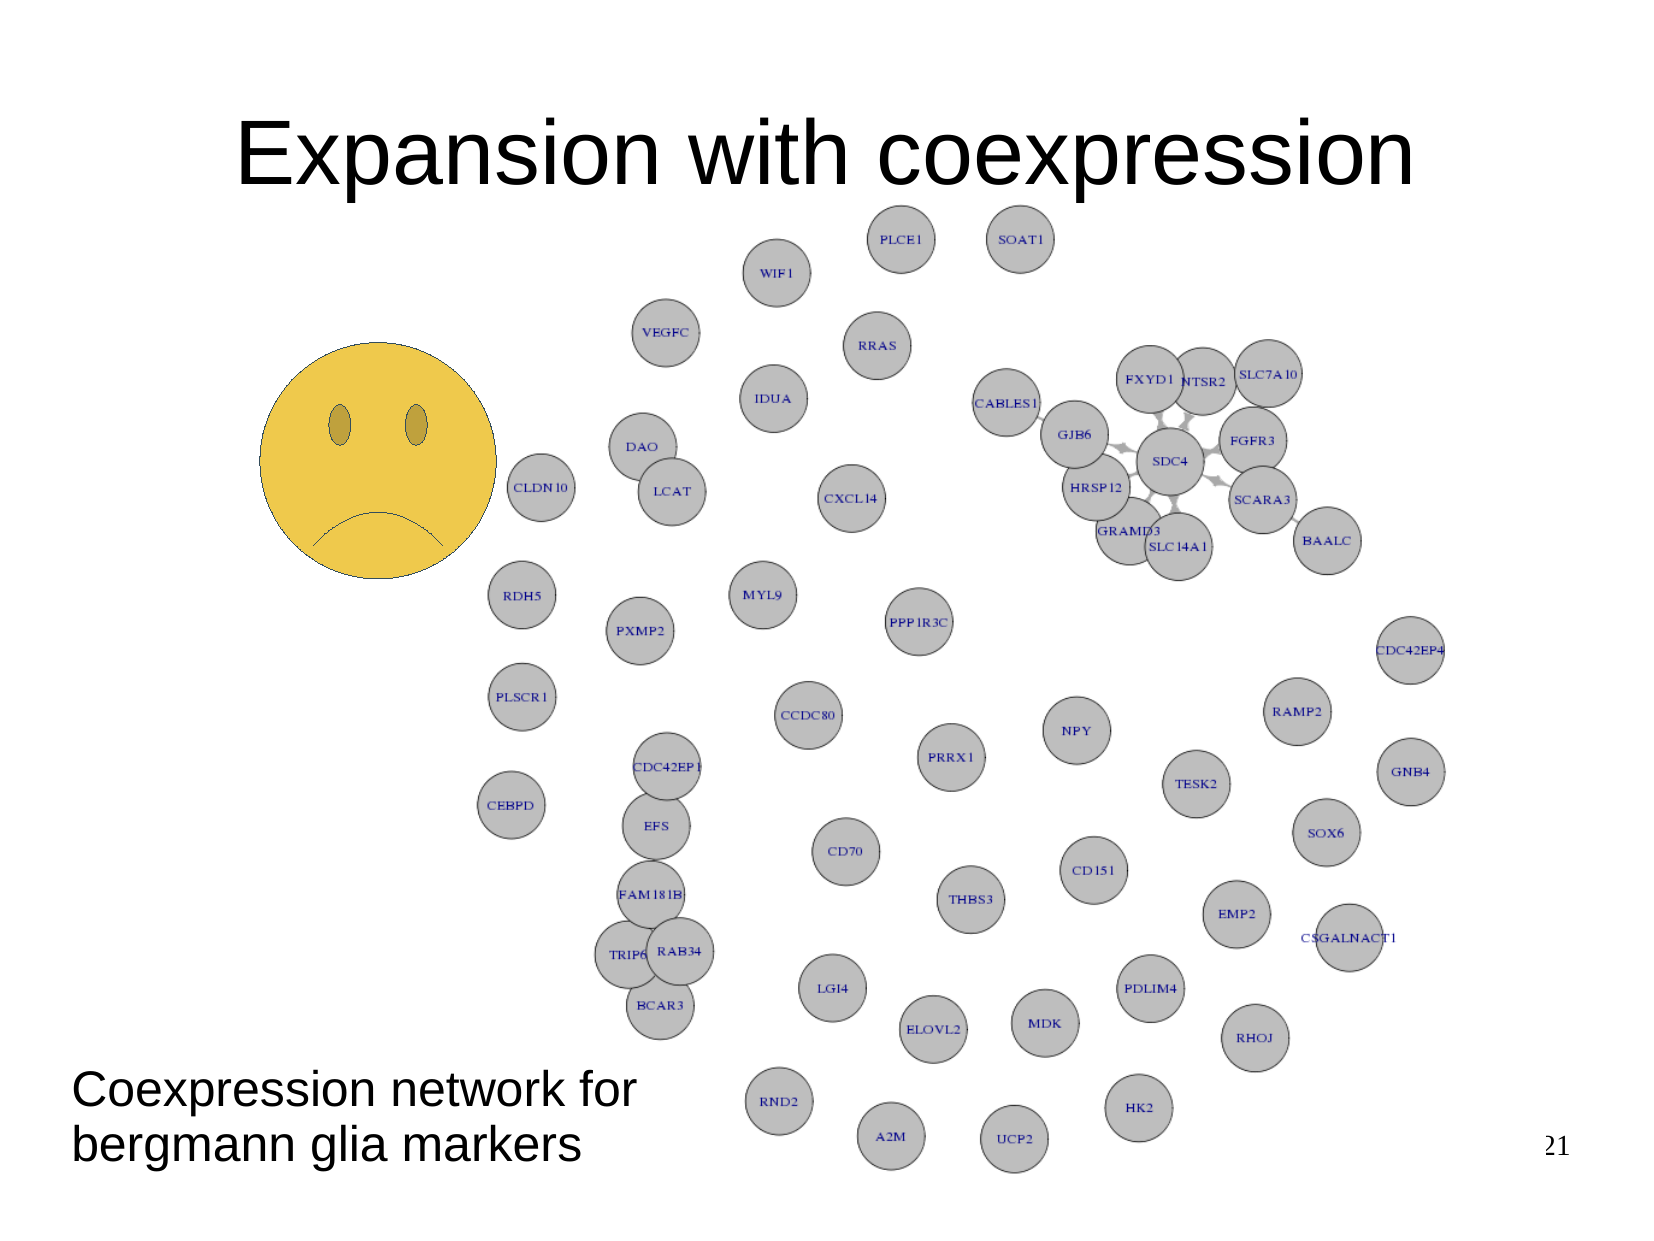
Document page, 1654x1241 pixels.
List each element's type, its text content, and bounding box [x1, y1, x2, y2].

text_box [259, 342, 497, 579]
picture [342, 257, 1546, 1241]
text_box Coexpression network for bergmann glia markers [56, 1053, 686, 1181]
title Expansion with coexpression [82, 49, 1571, 257]
